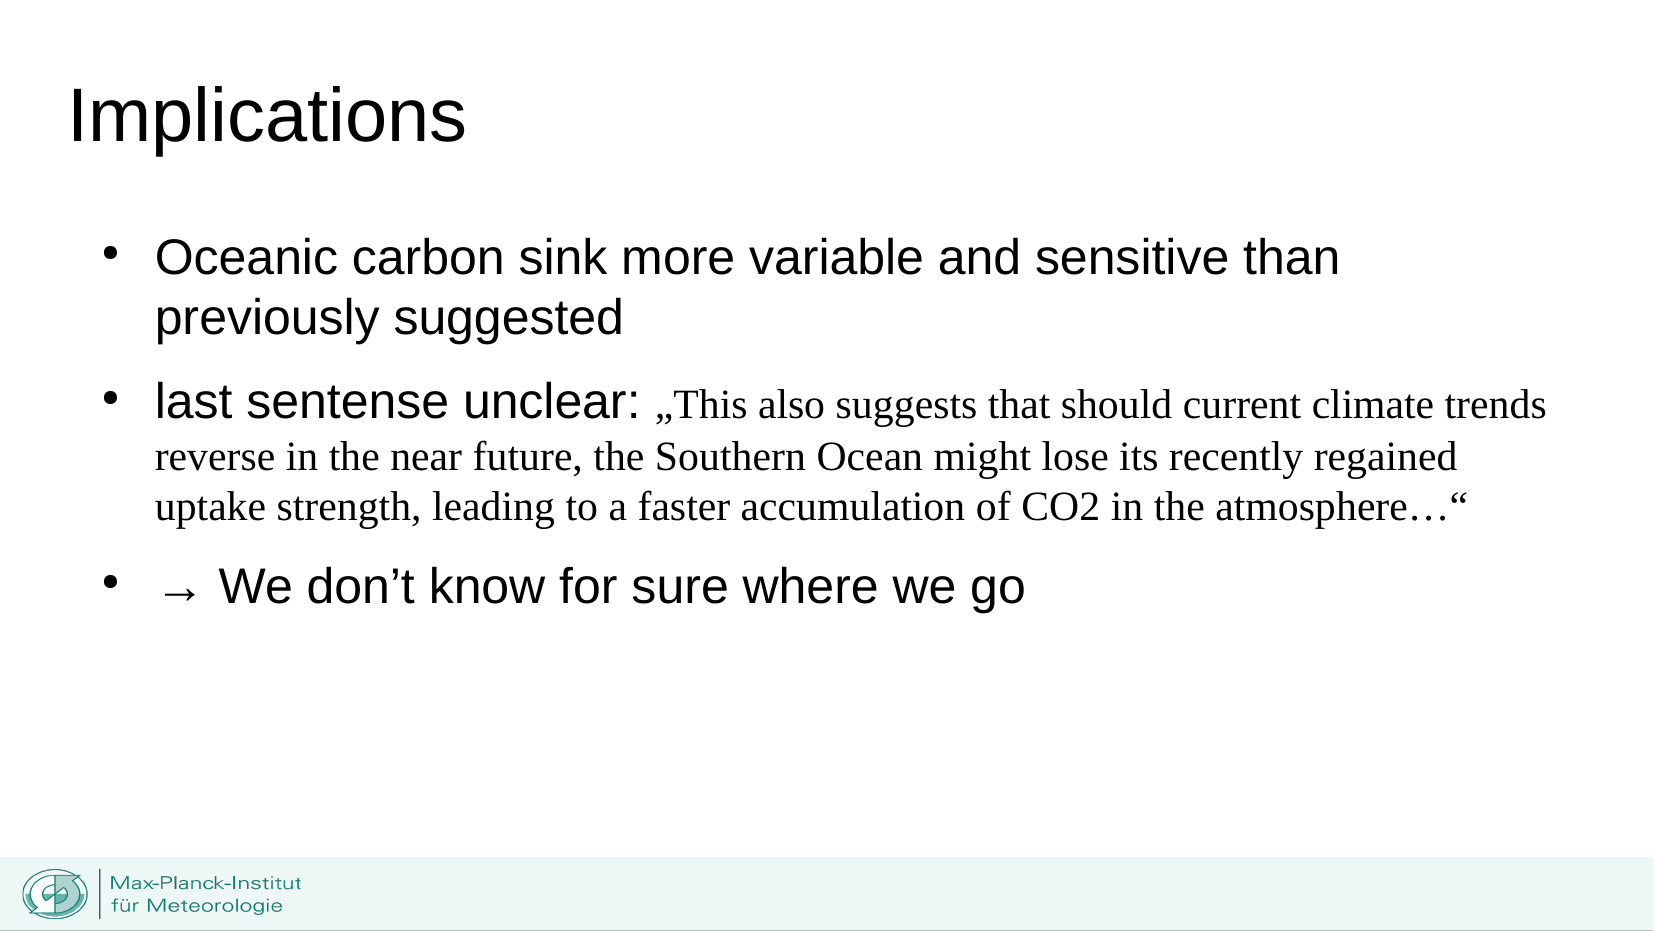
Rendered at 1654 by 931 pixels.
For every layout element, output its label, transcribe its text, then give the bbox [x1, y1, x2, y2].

list Oceanic carbon sink more variable and sensitive than previously suggested last sentense unclear: „This also suggests that should current climate trends reverse in the near future, the Southern Ocean might lose its recently regained uptake strength, leading to a faster accumulation of CO2 in the atmosphere…“ → We don’t know for sure where we go [68, 217, 1571, 831]
title Implications [67, 37, 1570, 193]
